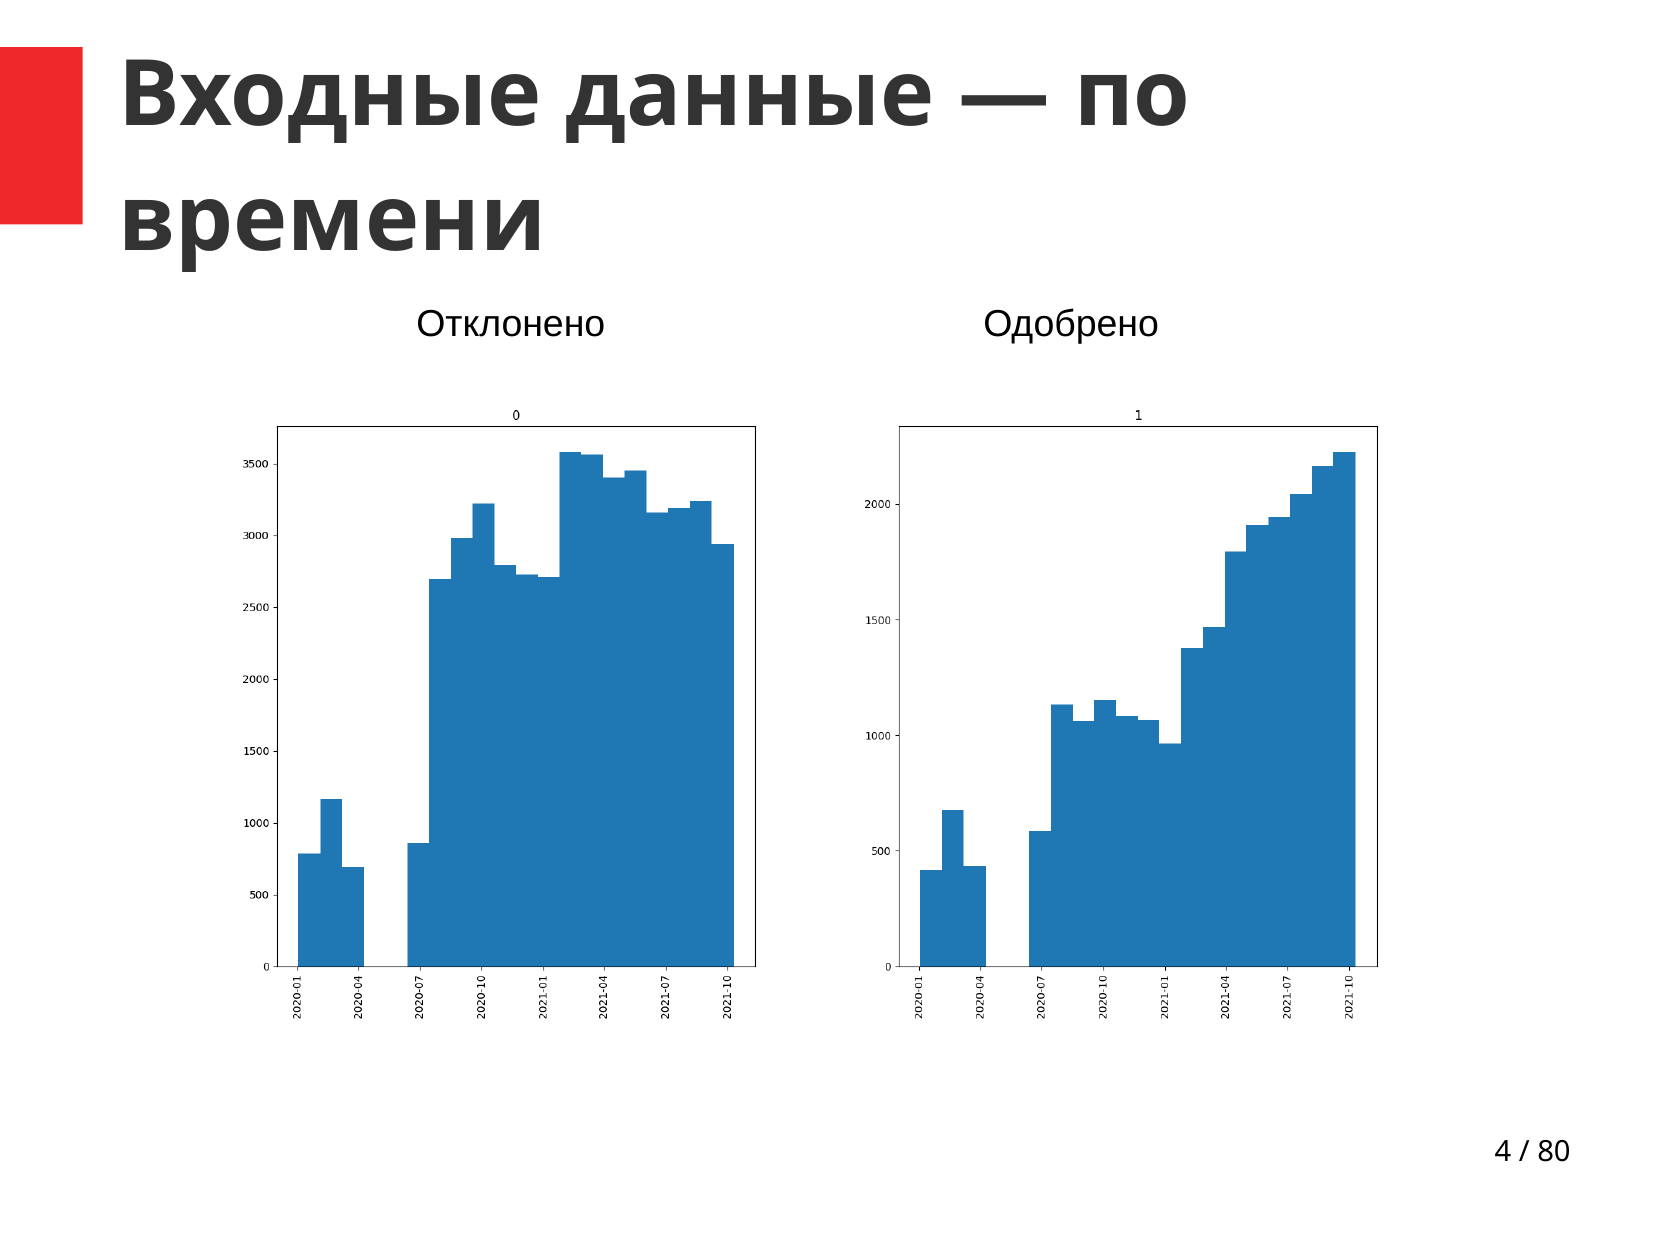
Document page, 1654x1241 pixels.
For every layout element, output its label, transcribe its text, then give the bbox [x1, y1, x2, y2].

title Входные данные — по времени [118, 27, 1571, 278]
picture [139, 354, 1514, 1074]
text_box Одобрено [968, 295, 1174, 353]
text_box Отклонено [401, 295, 621, 353]
